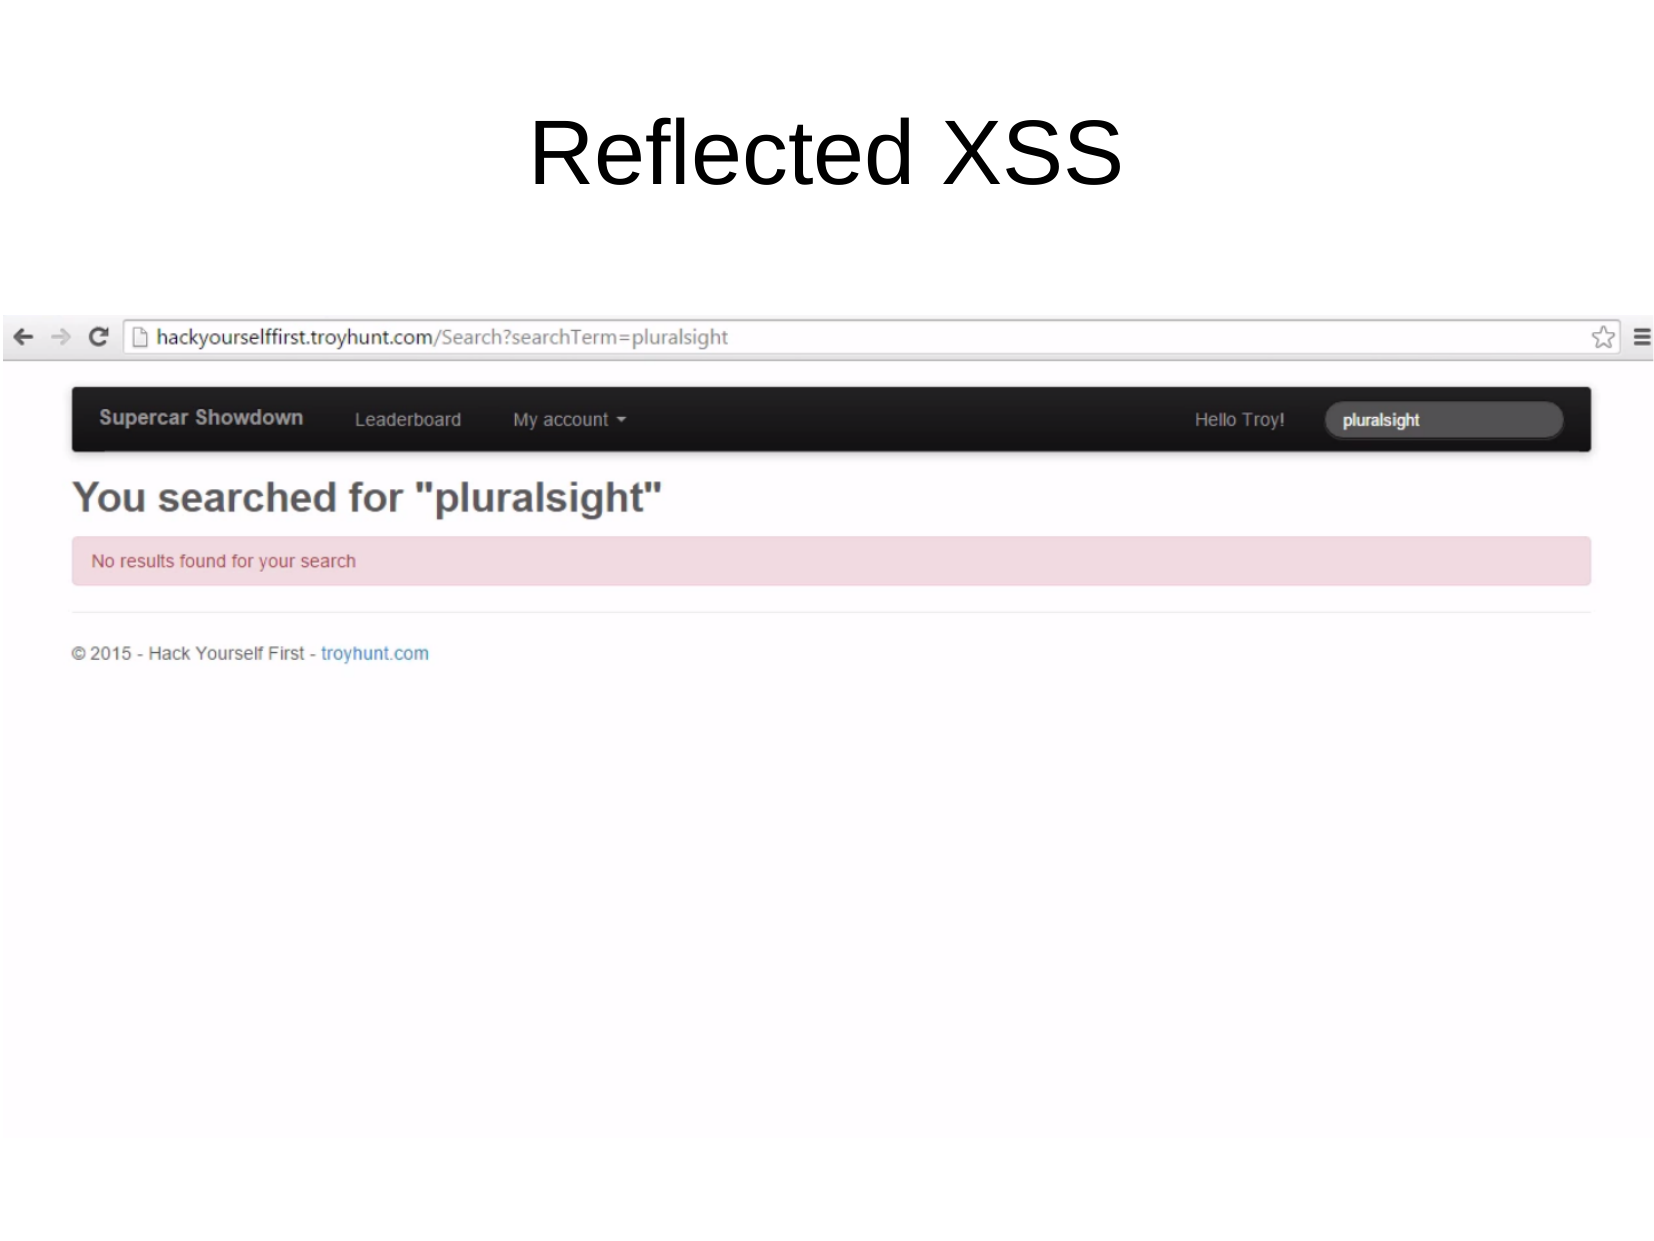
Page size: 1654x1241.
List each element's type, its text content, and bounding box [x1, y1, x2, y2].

picture [3, 315, 1654, 1138]
title Reflected XSS [82, 49, 1571, 257]
